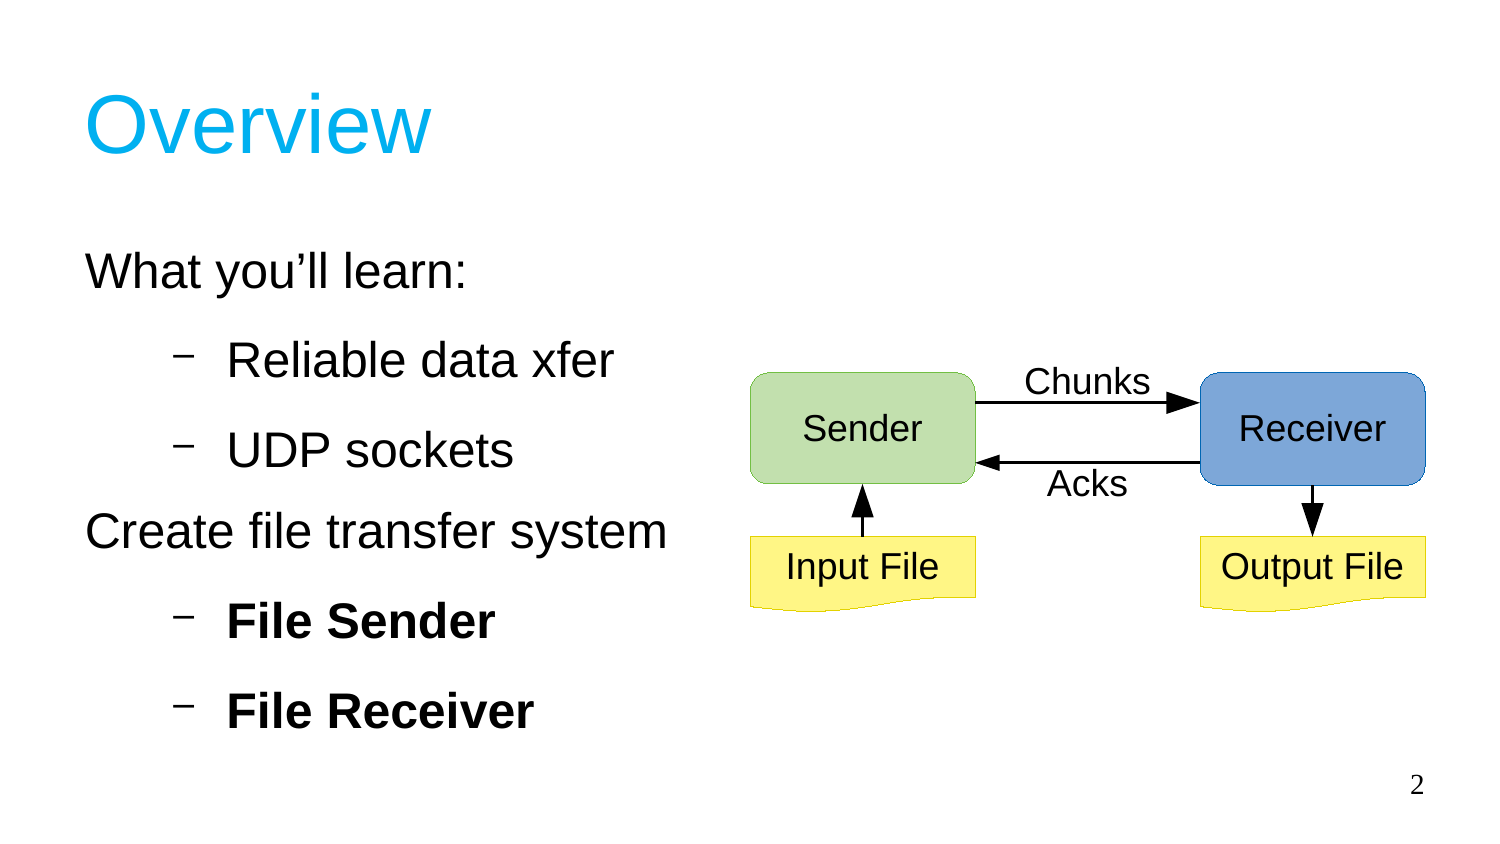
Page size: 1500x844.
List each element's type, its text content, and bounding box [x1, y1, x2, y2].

title Overview [69, 44, 1364, 208]
text_box Input File [750, 536, 976, 612]
text_box Receiver [1200, 372, 1426, 486]
text_box Output File [1200, 536, 1426, 612]
list What you’ll learn: Reliable data xfer UDP sockets Create file transfer system File Sender File Receiver [69, 224, 702, 760]
text_box Sender [750, 372, 976, 484]
